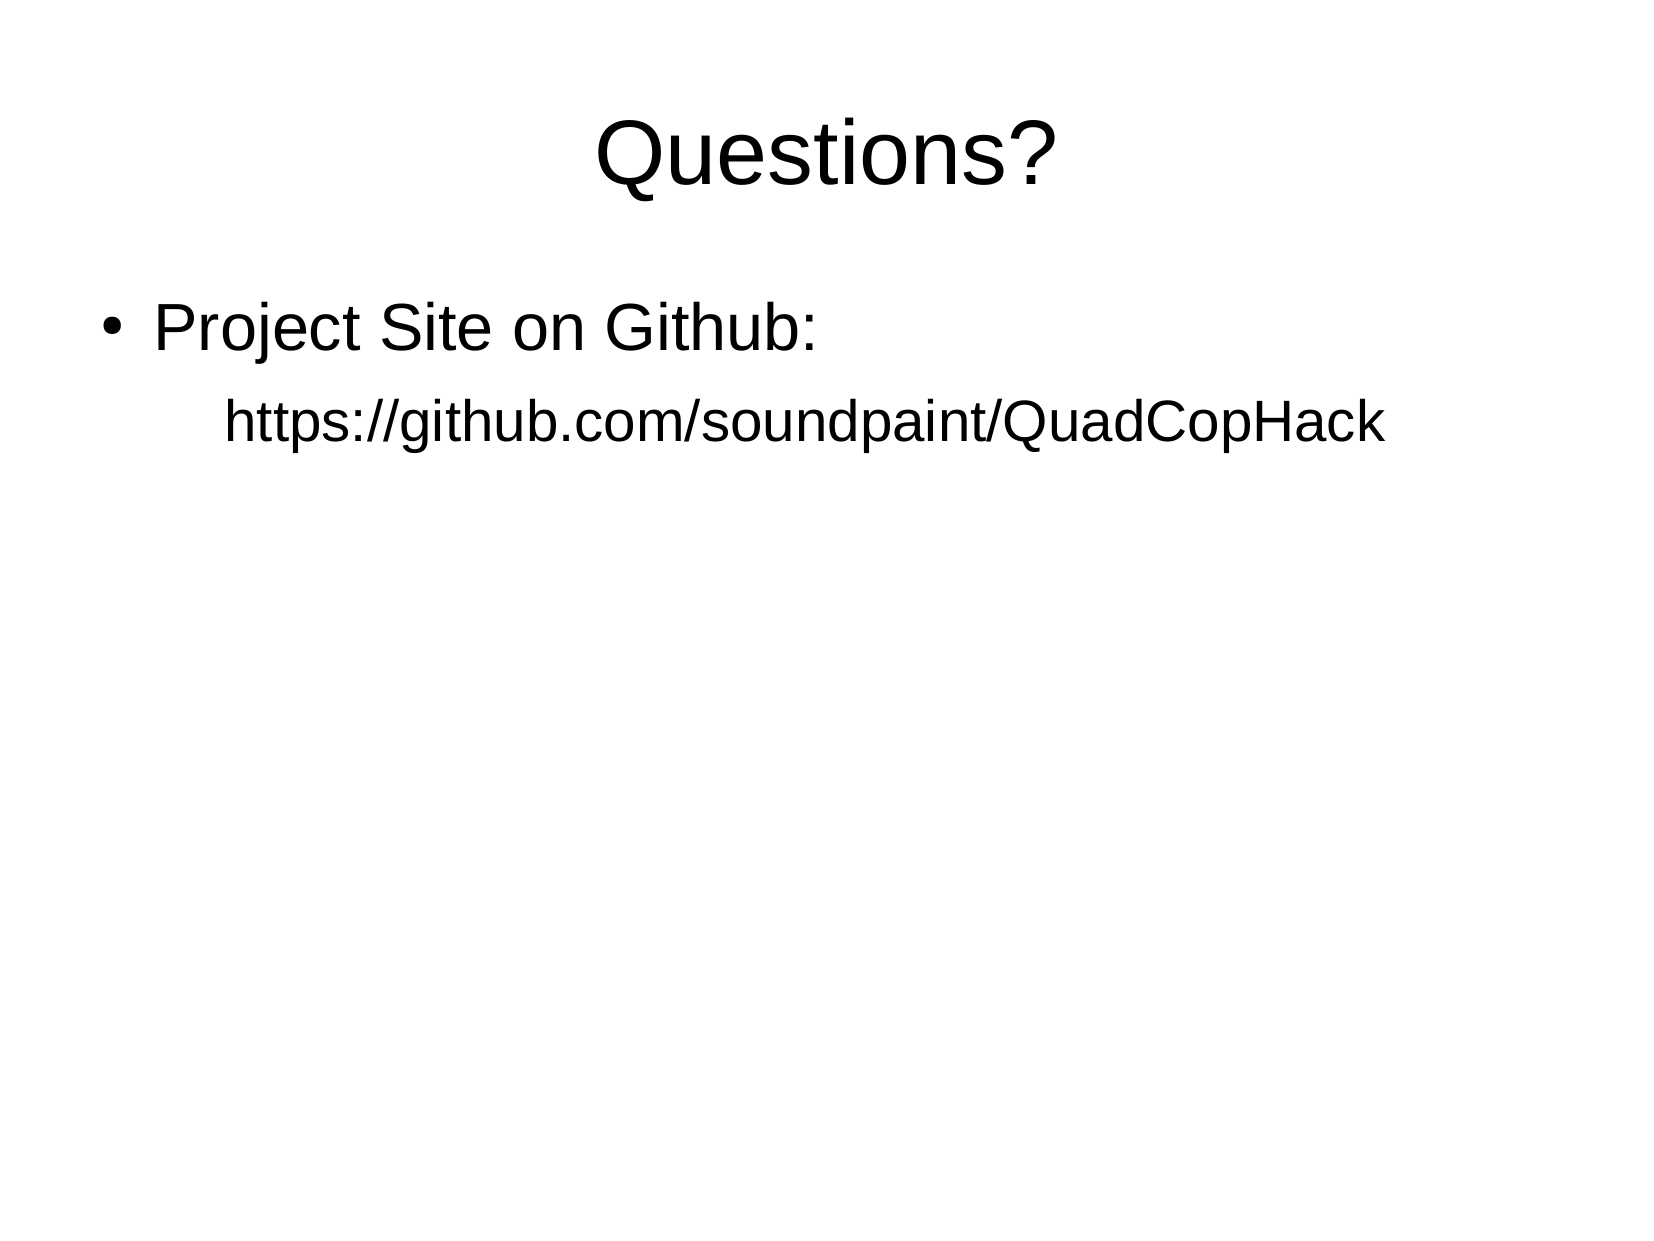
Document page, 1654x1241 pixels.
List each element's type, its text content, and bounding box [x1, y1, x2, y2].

list Project Site on Github: https://github.com/soundpaint/QuadCopHack [82, 290, 1571, 1010]
title Questions? [82, 49, 1571, 257]
